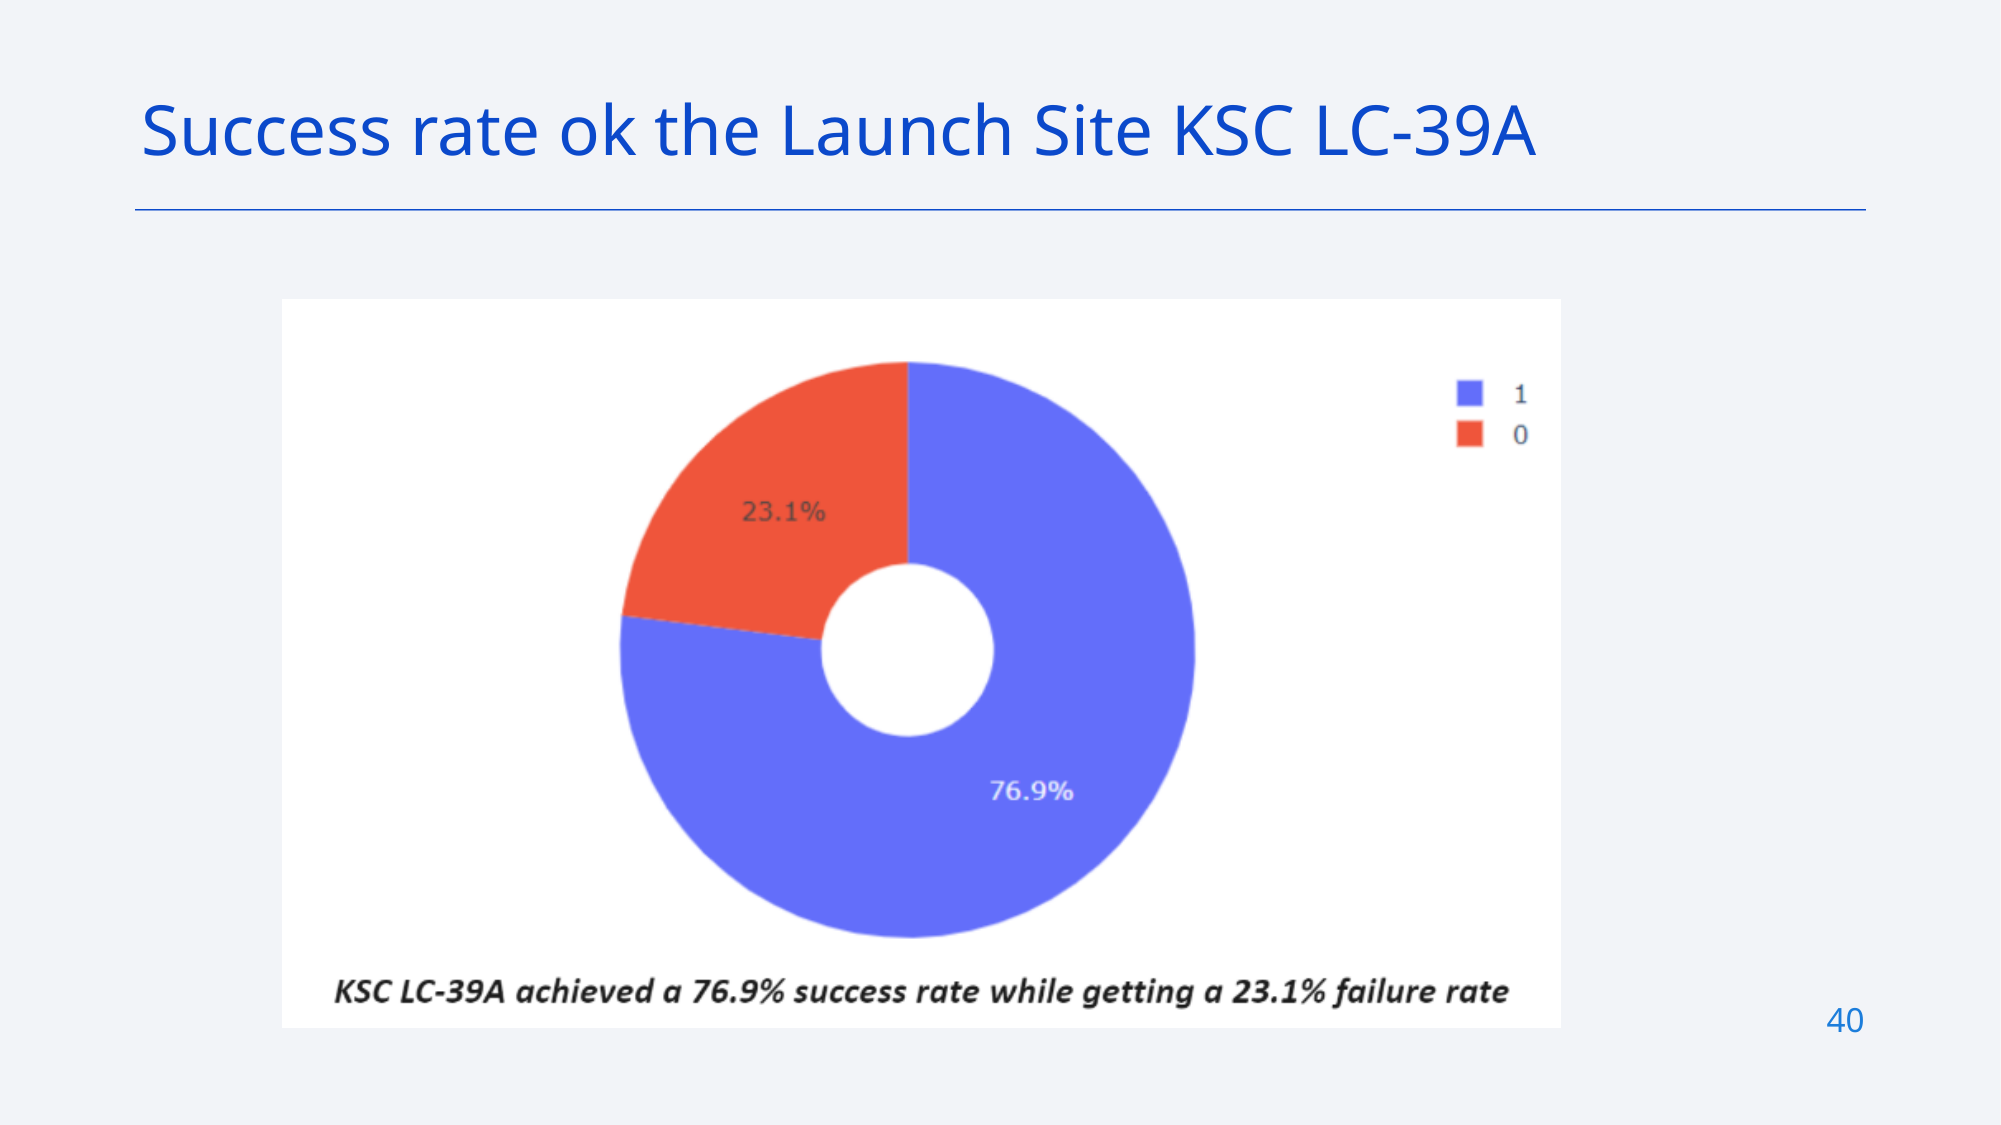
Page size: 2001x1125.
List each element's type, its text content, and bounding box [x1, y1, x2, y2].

text_box Success rate ok the Launch Site KSC LC-39A [126, 88, 1852, 179]
picture [0, 0, 2001, 1125]
